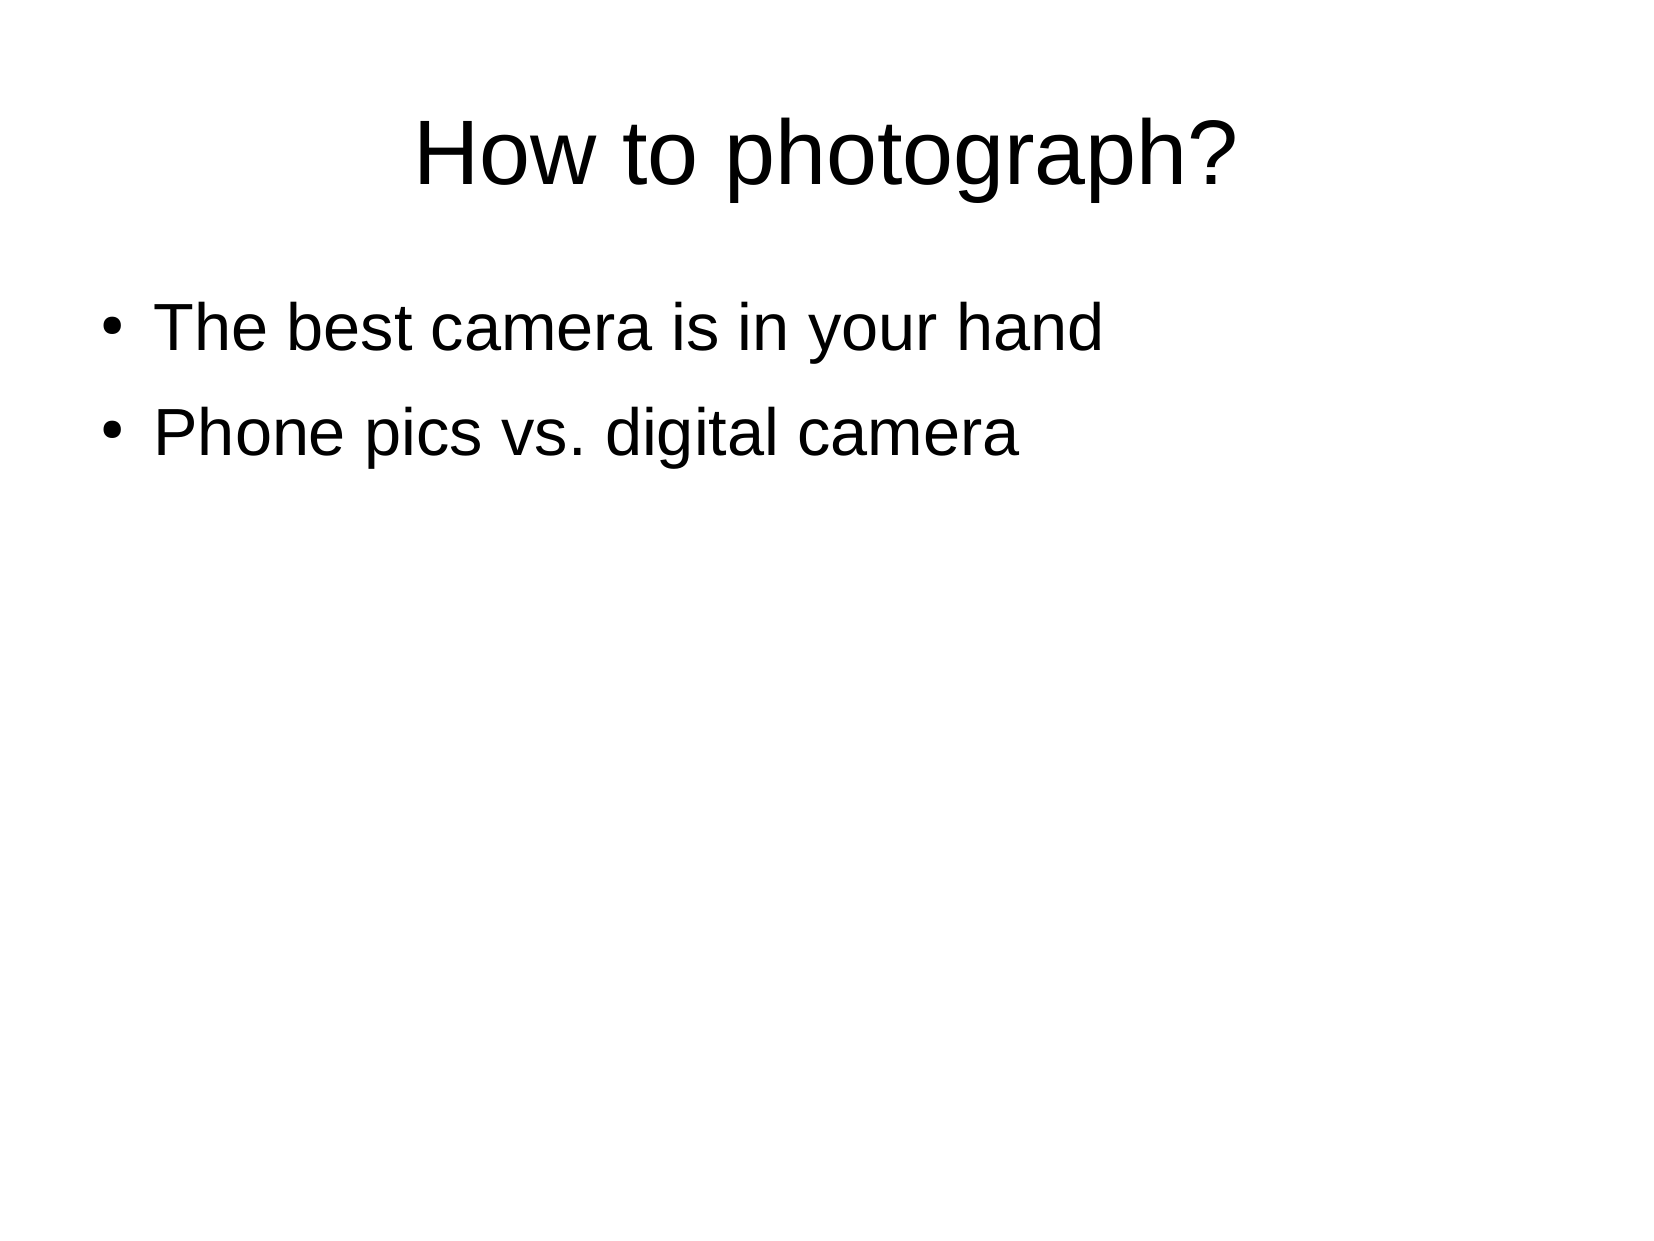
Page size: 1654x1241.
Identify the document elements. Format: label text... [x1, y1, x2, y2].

title How to photograph? [82, 49, 1571, 257]
list The best camera is in your hand Phone pics vs. digital camera [82, 290, 1571, 1010]
